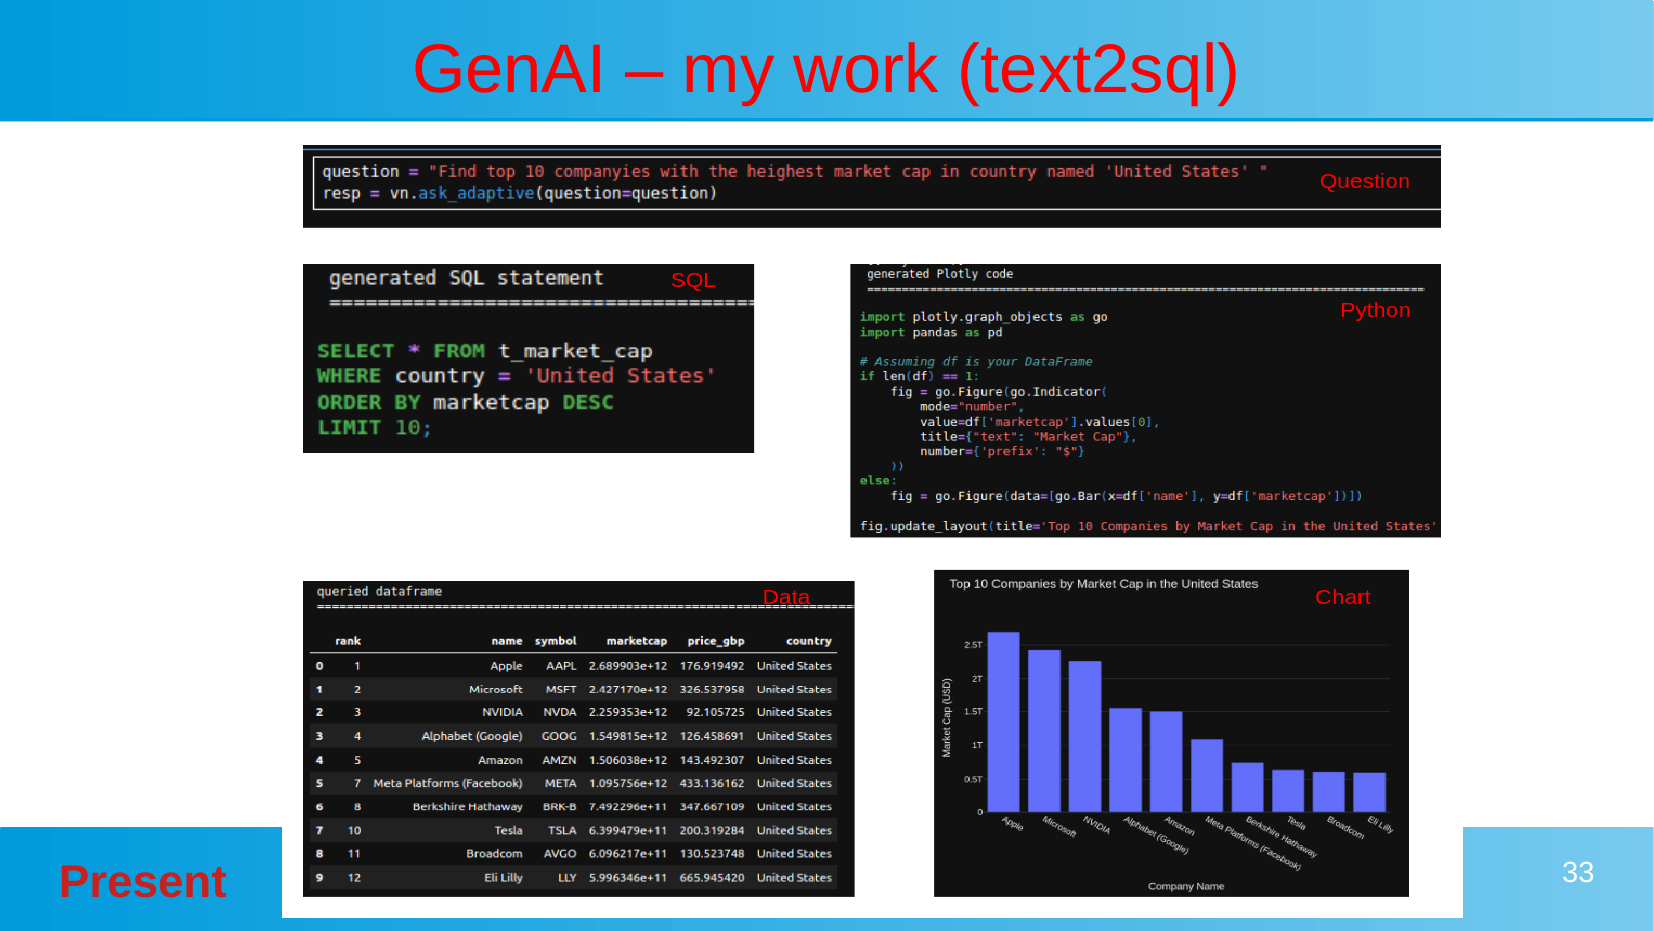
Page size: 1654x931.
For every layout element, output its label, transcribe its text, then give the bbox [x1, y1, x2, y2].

title GenAI – my work (text2sql) [59, 29, 1595, 108]
picture [282, 125, 1463, 918]
